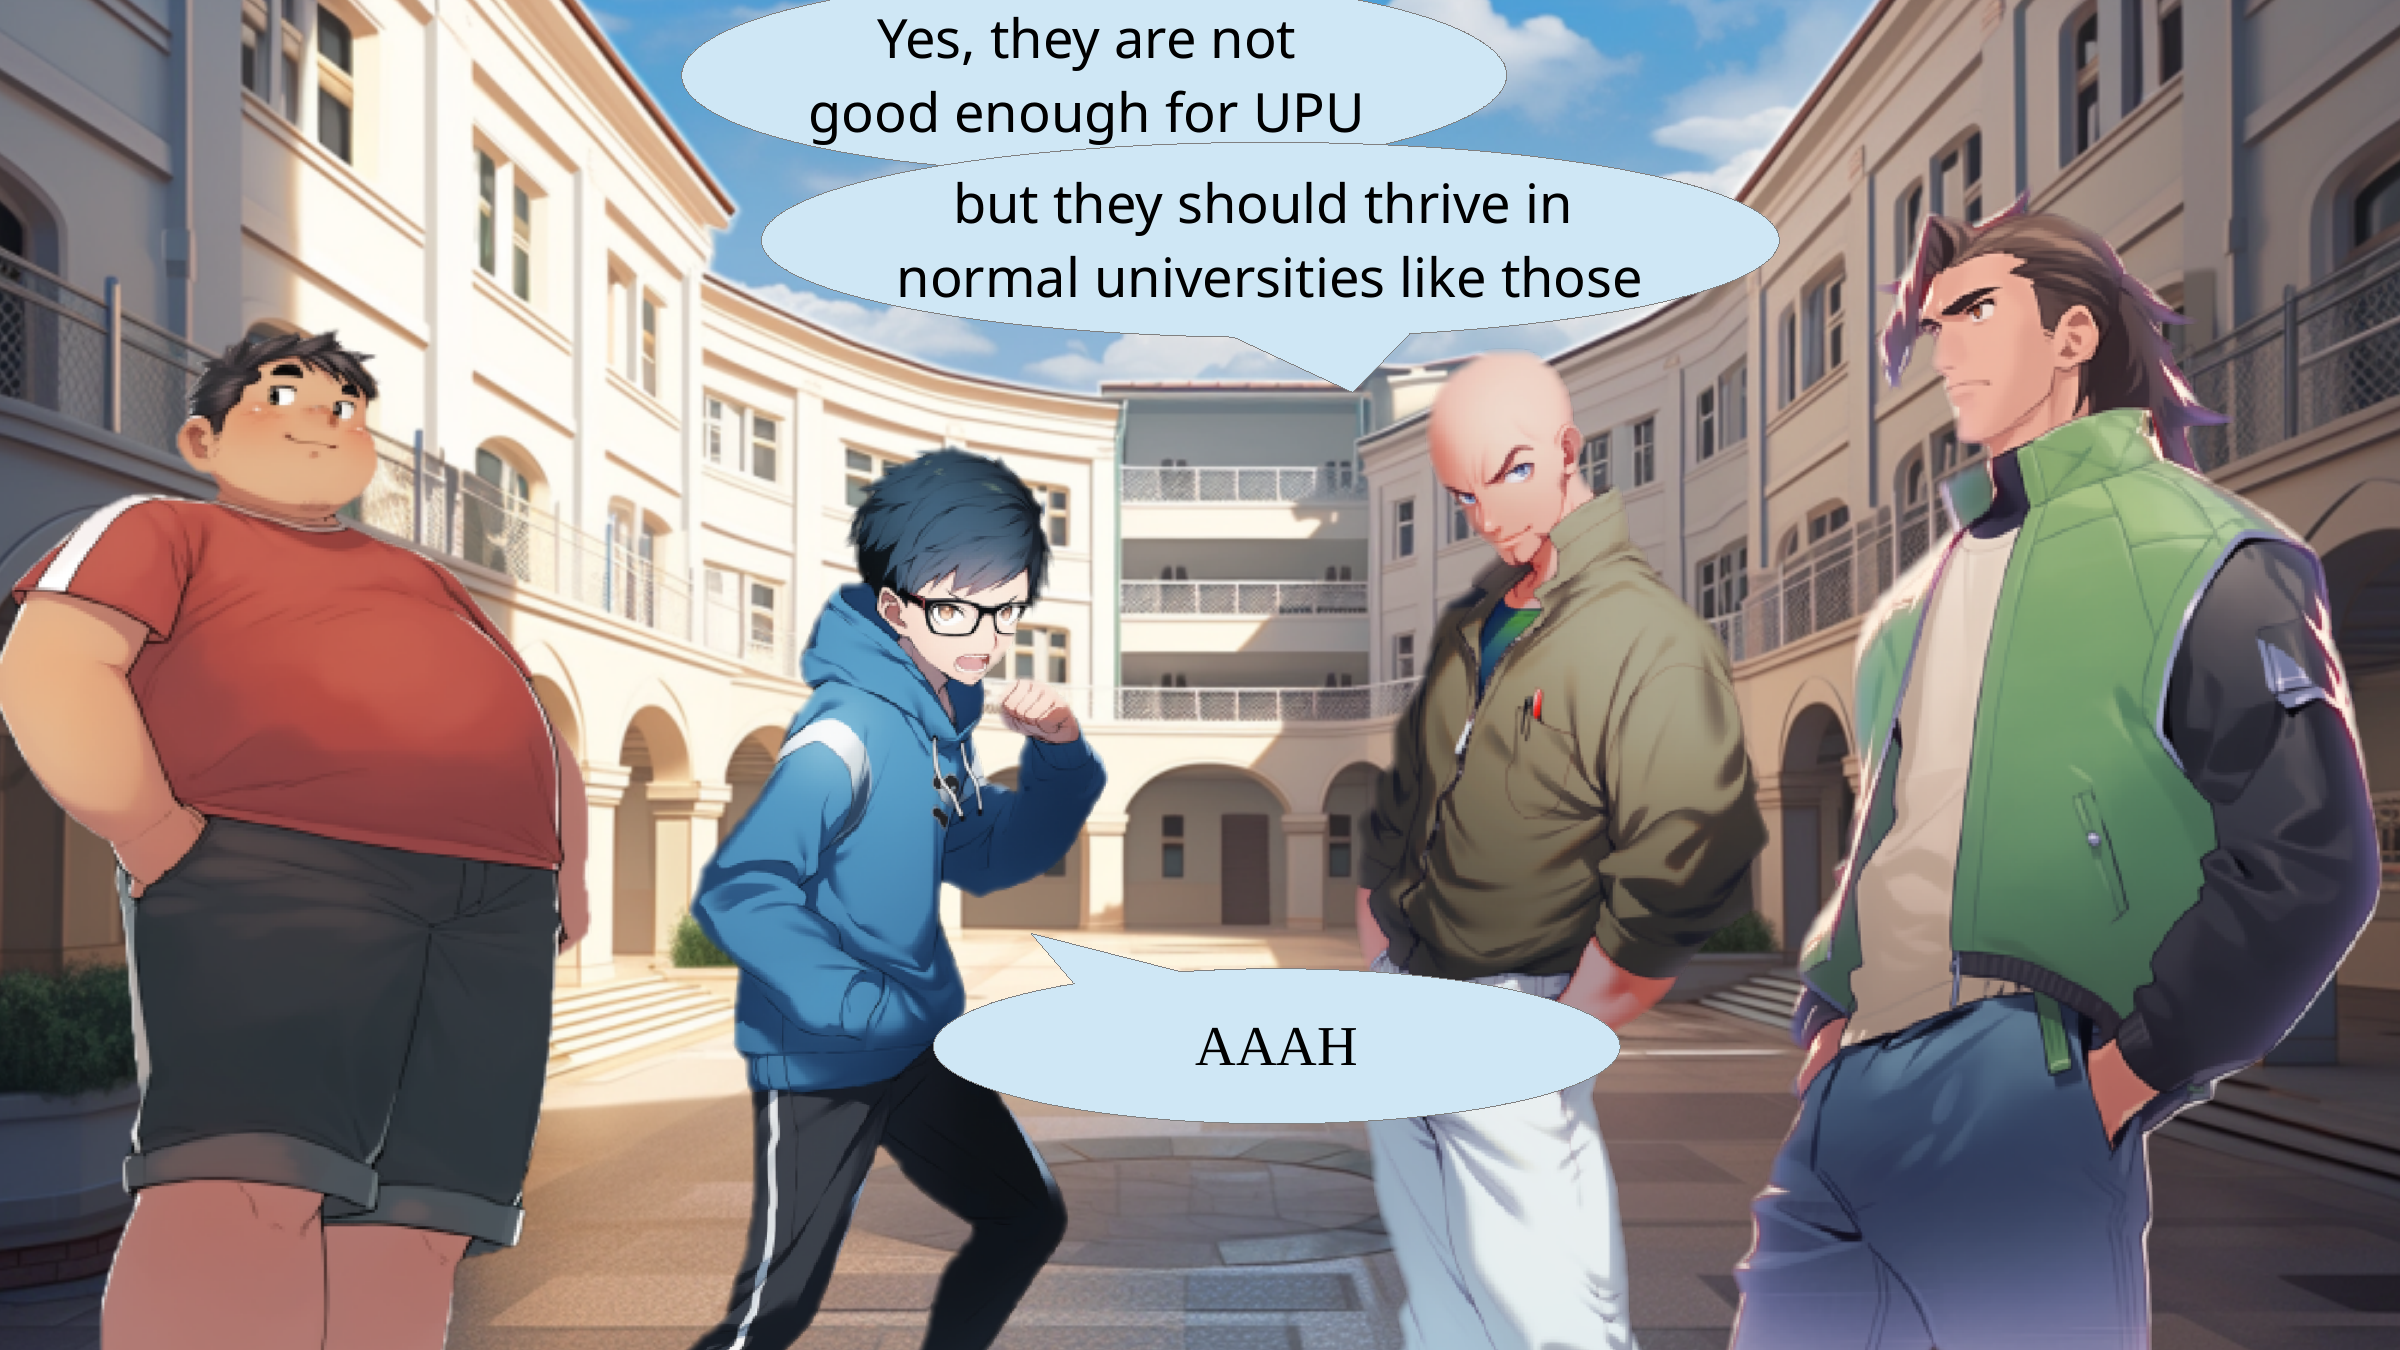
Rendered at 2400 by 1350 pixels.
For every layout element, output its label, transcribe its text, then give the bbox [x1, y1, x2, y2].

text_box Yes, they are not good enough for UPU [681, 0, 1507, 166]
text_box but they should thrive in normal universities like those [761, 142, 1780, 393]
text_box AAAH [933, 933, 1621, 1124]
picture [0, 0, 2400, 1350]
